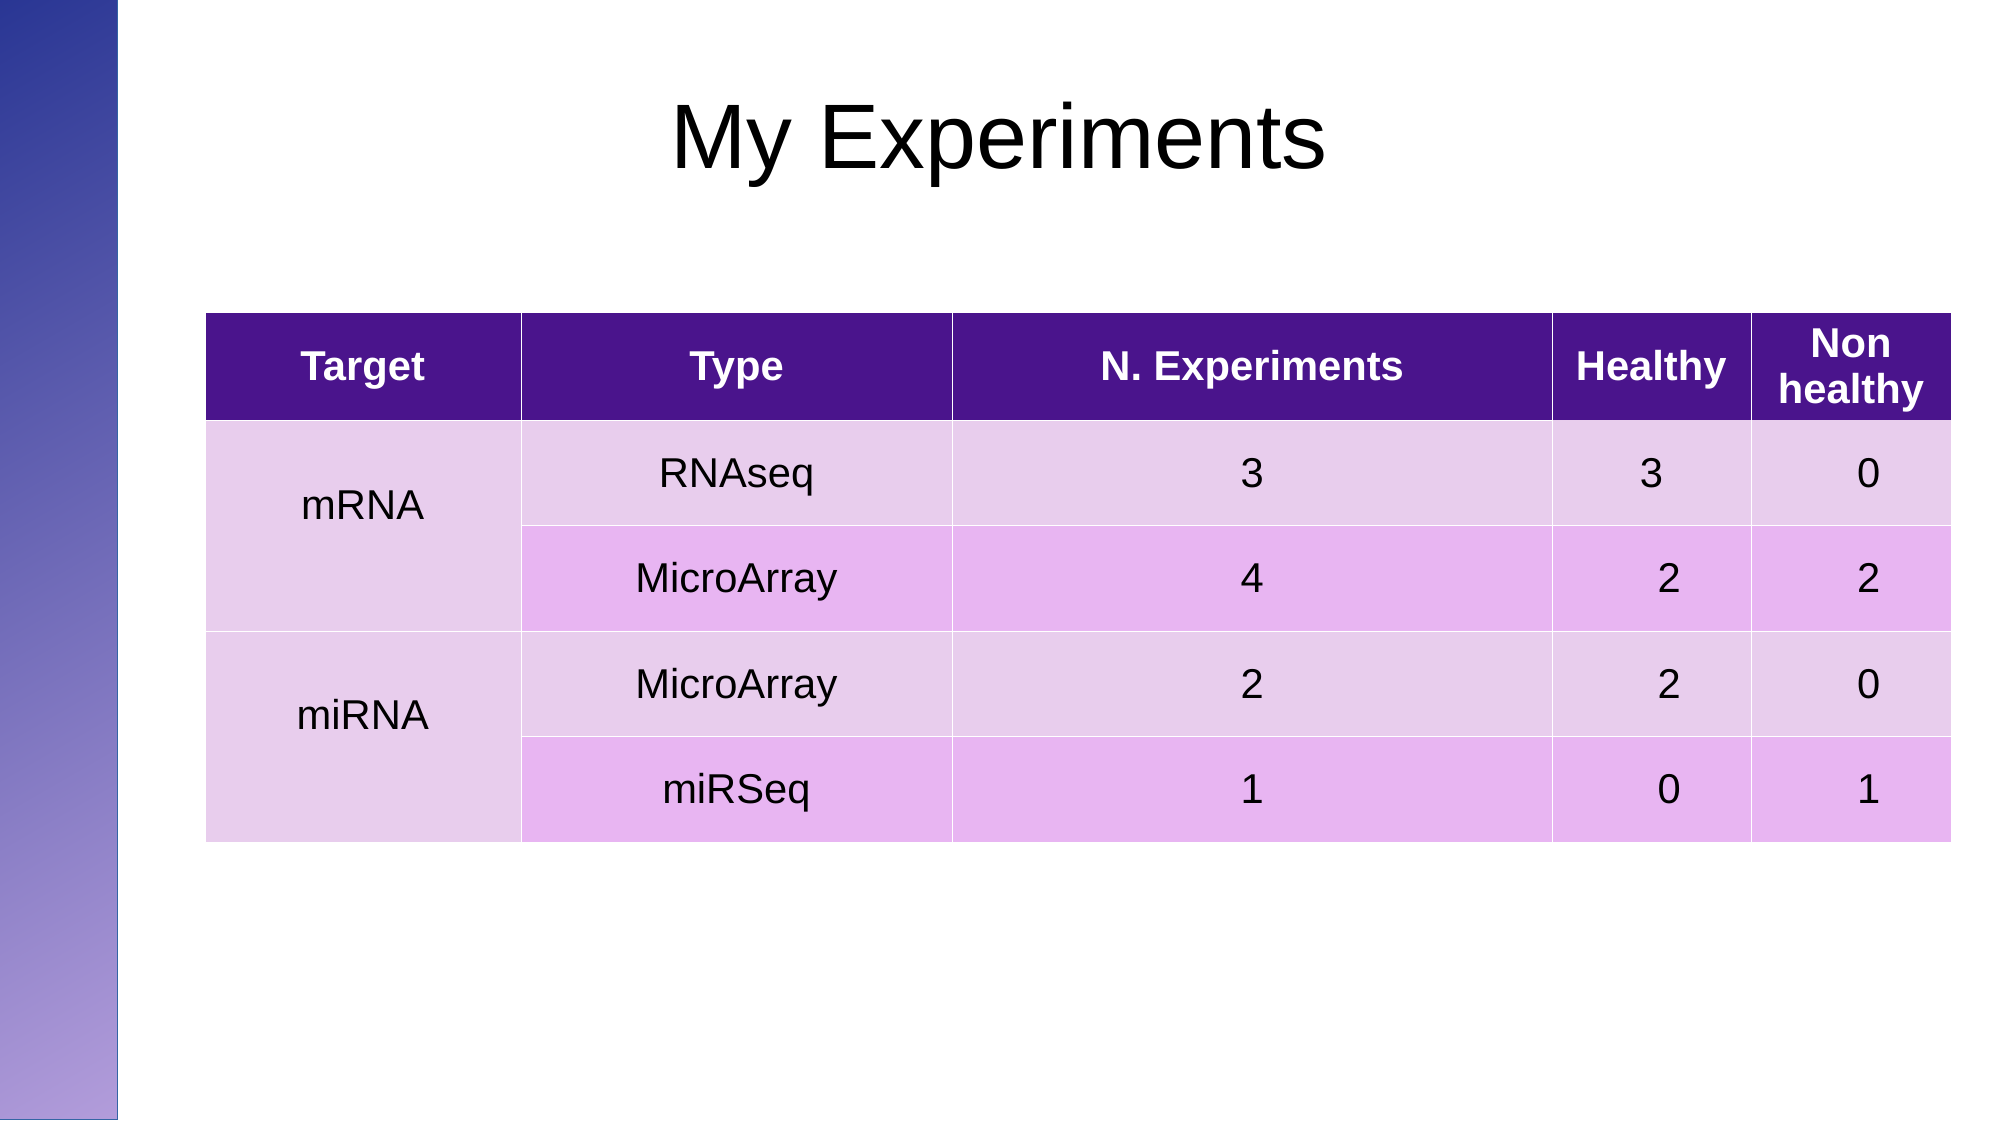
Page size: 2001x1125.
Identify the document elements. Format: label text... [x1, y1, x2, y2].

table_cell miRSeq [522, 737, 952, 842]
table_cell RNAseq [522, 421, 952, 525]
table_cell 3 [953, 421, 1552, 525]
table_cell 1 [953, 737, 1552, 842]
table_cell 3 [1553, 420, 1751, 525]
table_cell 1 [1752, 737, 1951, 842]
table_cell 0 [1553, 737, 1751, 842]
text_box [0, 0, 118, 1120]
table_header Healthy [1553, 313, 1751, 420]
table_cell MicroArray [522, 526, 952, 631]
table_cell MicroArray [522, 632, 952, 736]
table_cell mRNA [206, 421, 521, 631]
table_cell 0 [1752, 632, 1951, 736]
table_cell 0 [1752, 420, 1951, 525]
table_cell 4 [953, 526, 1552, 631]
table_cell 2 [1553, 526, 1751, 631]
table_cell 2 [953, 632, 1552, 736]
table_header N. Experiments [953, 313, 1552, 420]
table_cell 2 [1752, 526, 1951, 631]
table_header Type [522, 313, 952, 420]
table_cell 2 [1553, 632, 1751, 736]
title My Experiments [118, 44, 1900, 233]
table_cell miRNA [206, 632, 521, 842]
table_header Non healthy [1752, 313, 1951, 420]
table_header Target [206, 313, 521, 420]
